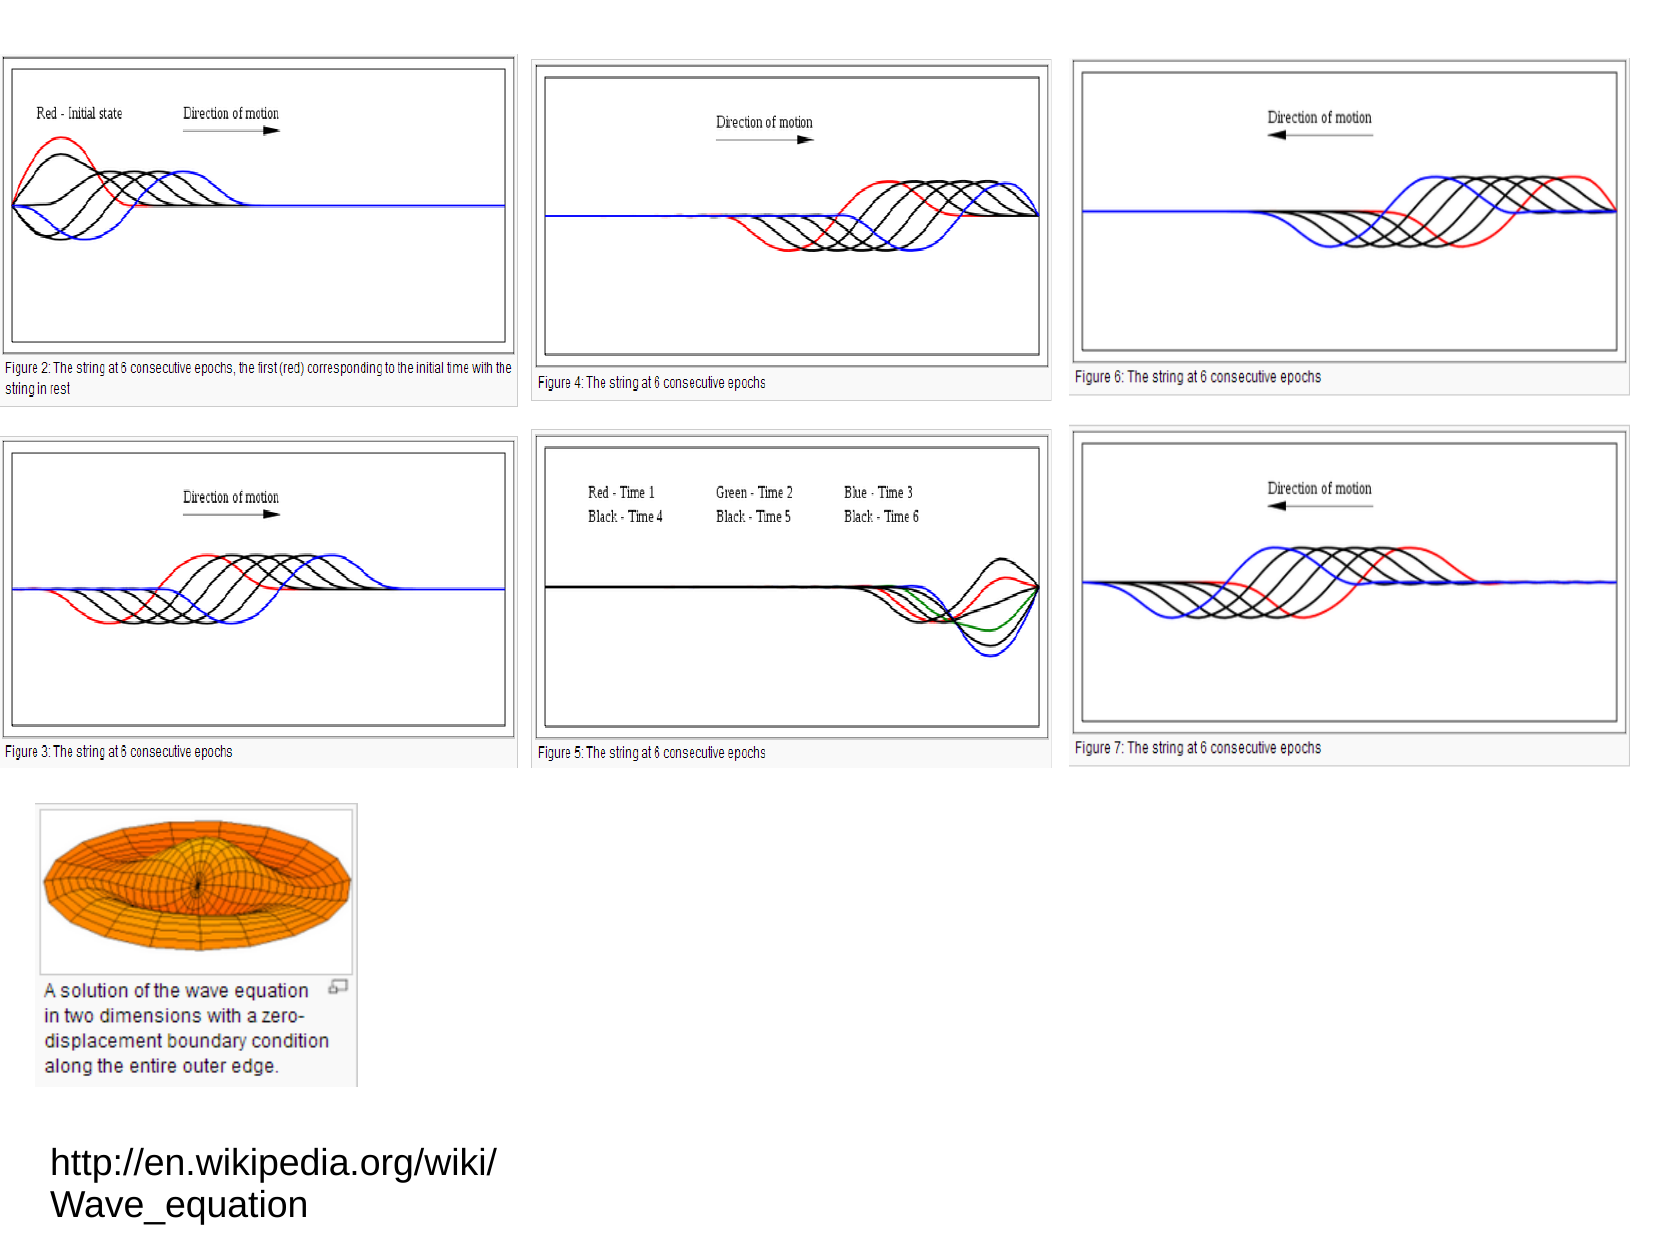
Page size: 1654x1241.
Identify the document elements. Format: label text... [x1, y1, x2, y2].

picture [531, 58, 1052, 768]
picture [1069, 58, 1630, 768]
picture [0, 54, 520, 768]
picture [35, 803, 358, 1087]
text_box http://en.wikipedia.org/wiki/Wave_equation [35, 1133, 770, 1191]
